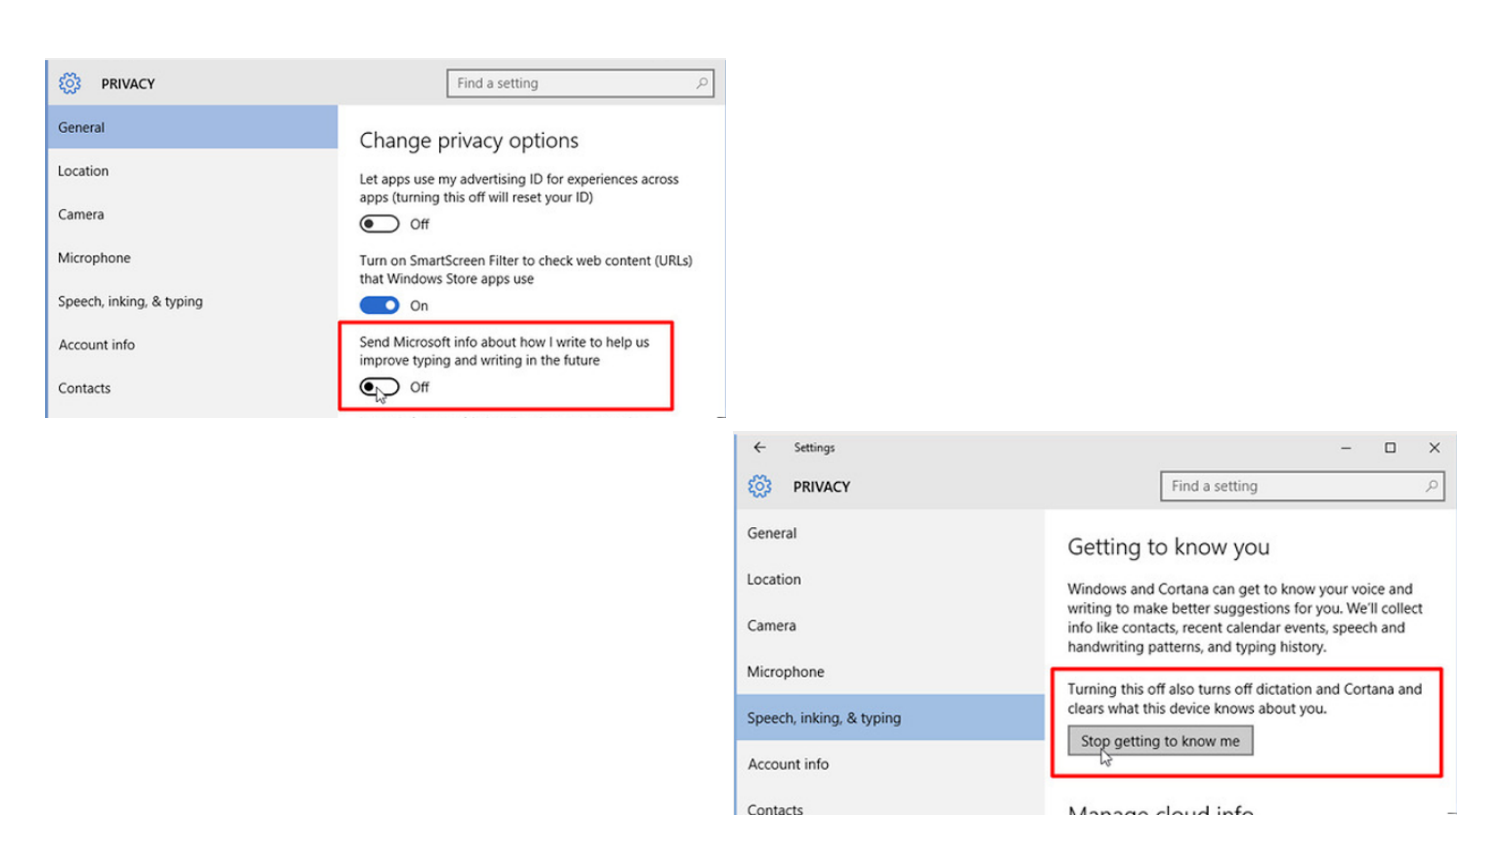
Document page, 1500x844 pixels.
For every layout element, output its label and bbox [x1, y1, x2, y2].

picture [45, 58, 726, 418]
picture [733, 431, 1457, 815]
